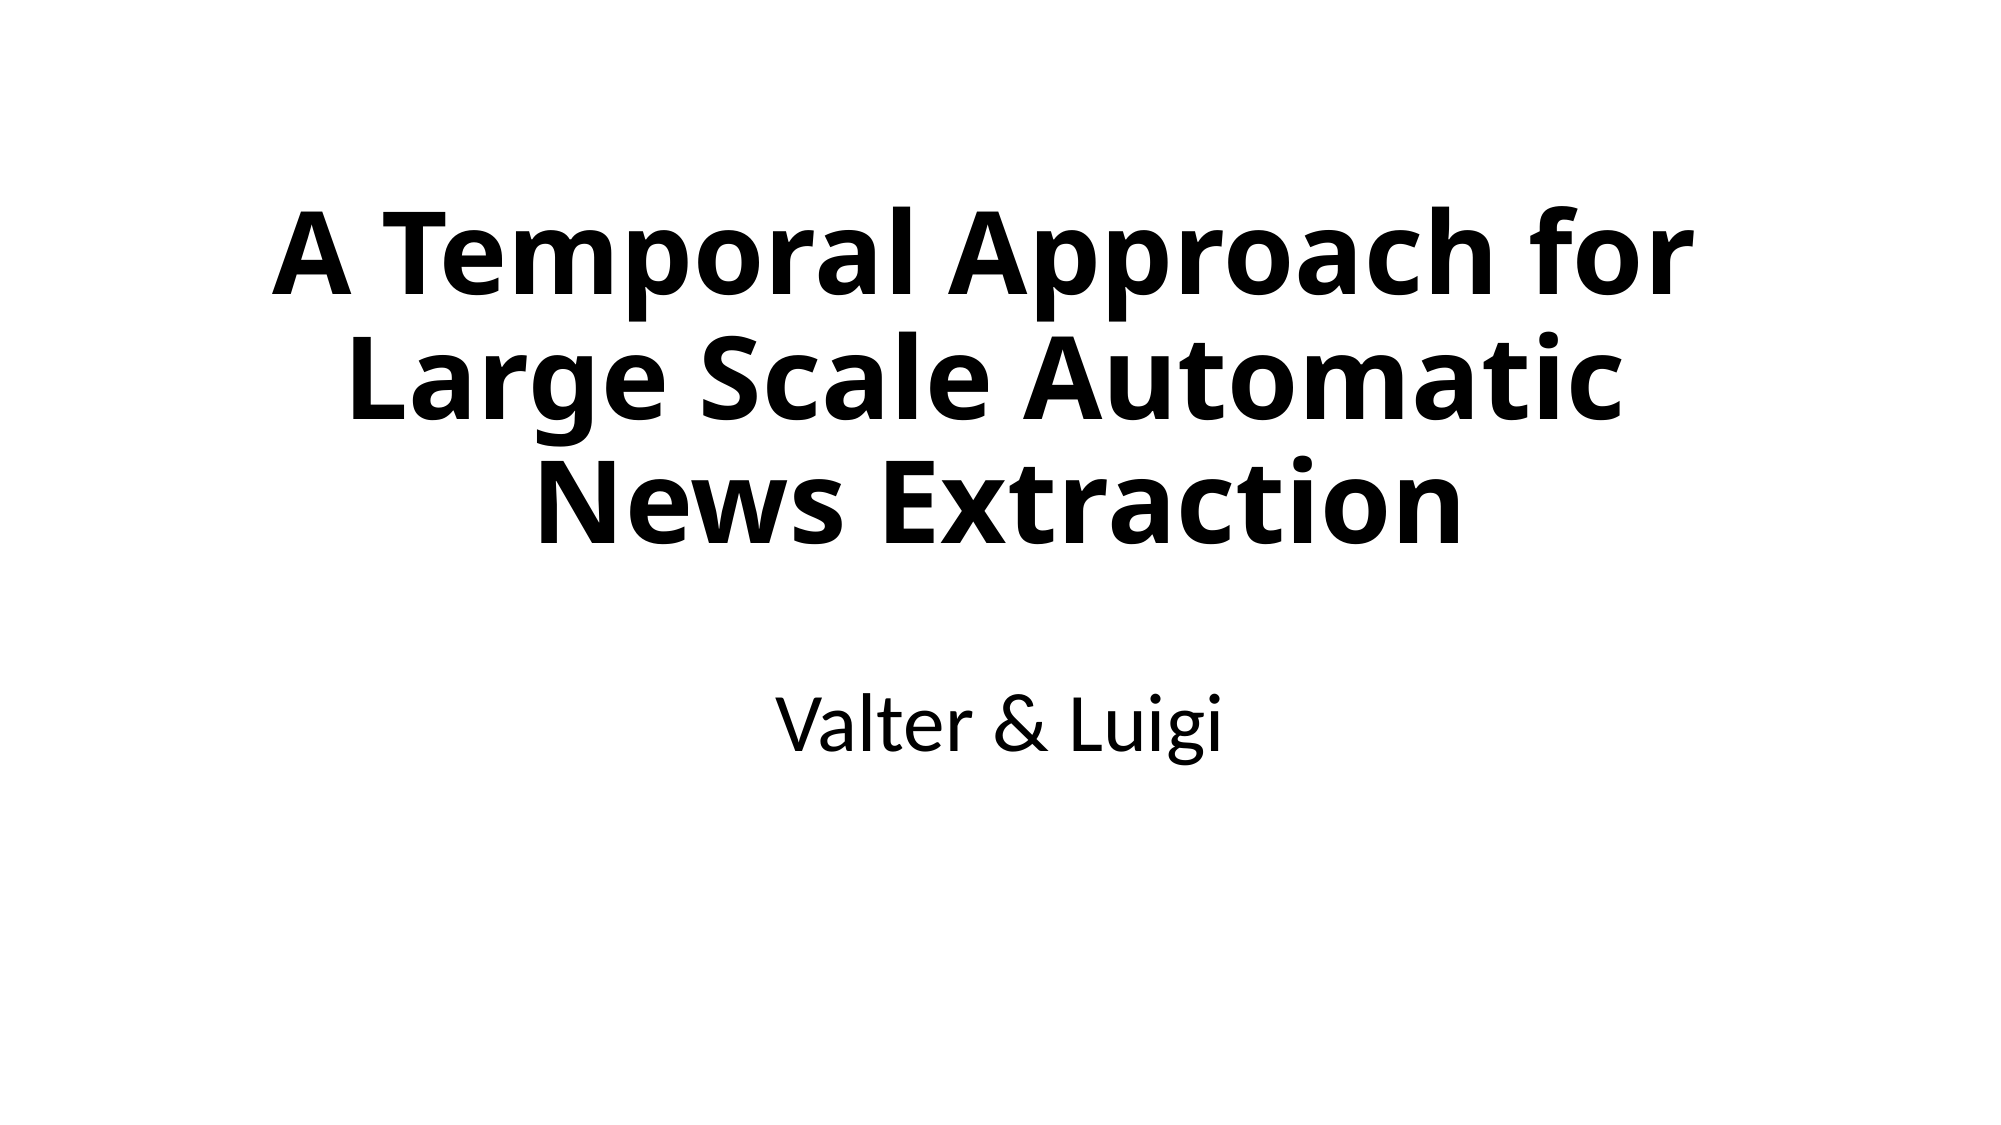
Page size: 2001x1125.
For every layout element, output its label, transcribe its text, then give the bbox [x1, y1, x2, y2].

subtitle Valter & Luigi [249, 590, 1750, 863]
title A Temporal Approach for Large Scale Automatic News Extraction [249, 184, 1750, 576]
